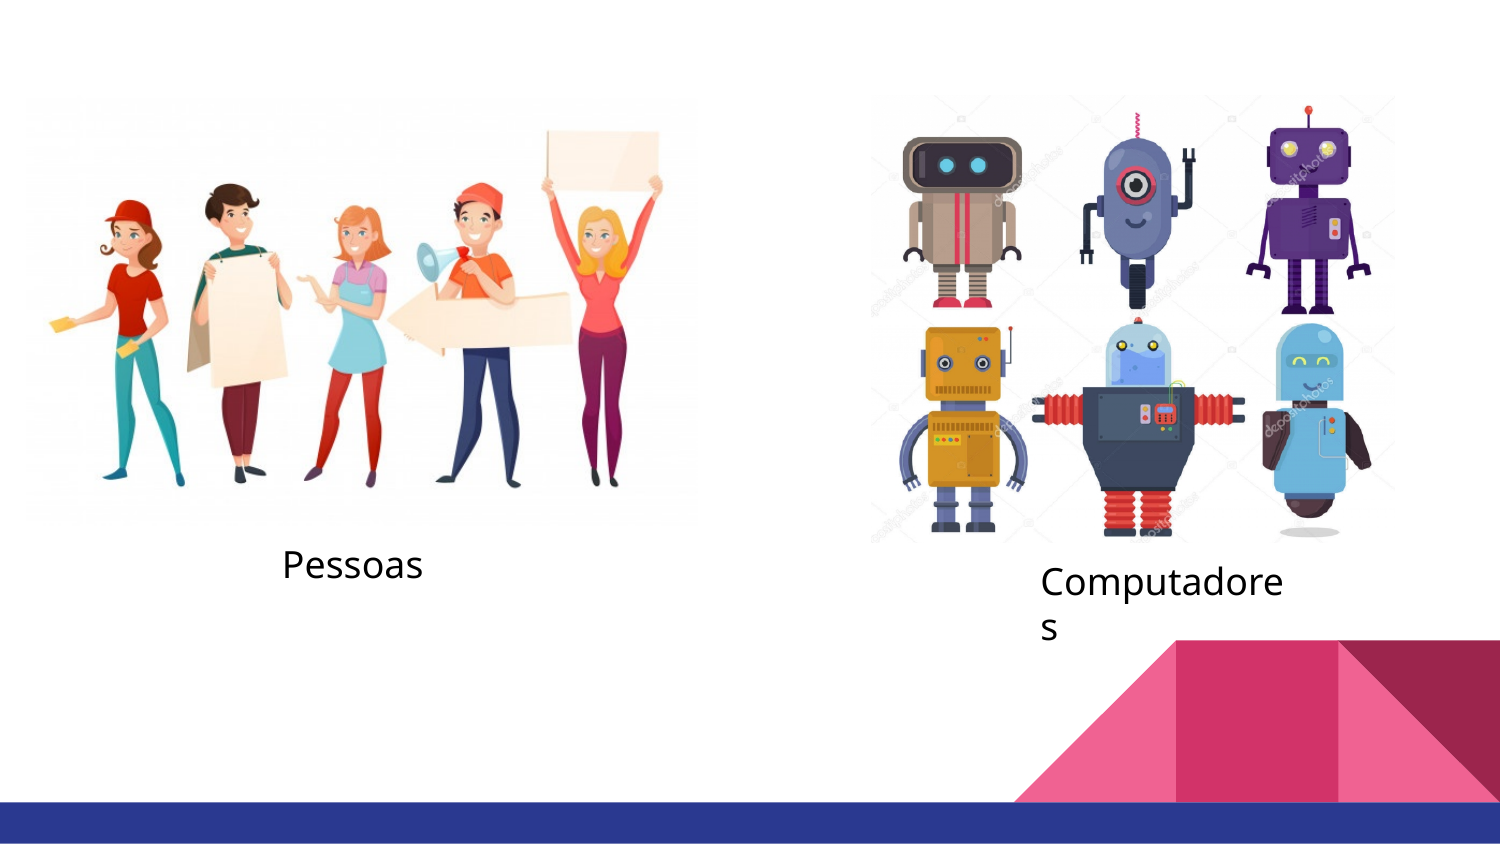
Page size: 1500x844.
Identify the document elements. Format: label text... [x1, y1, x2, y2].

picture [871, 95, 1395, 543]
text_box Computadores [1025, 542, 1313, 618]
text_box Pessoas [266, 526, 554, 601]
picture [26, 95, 698, 526]
